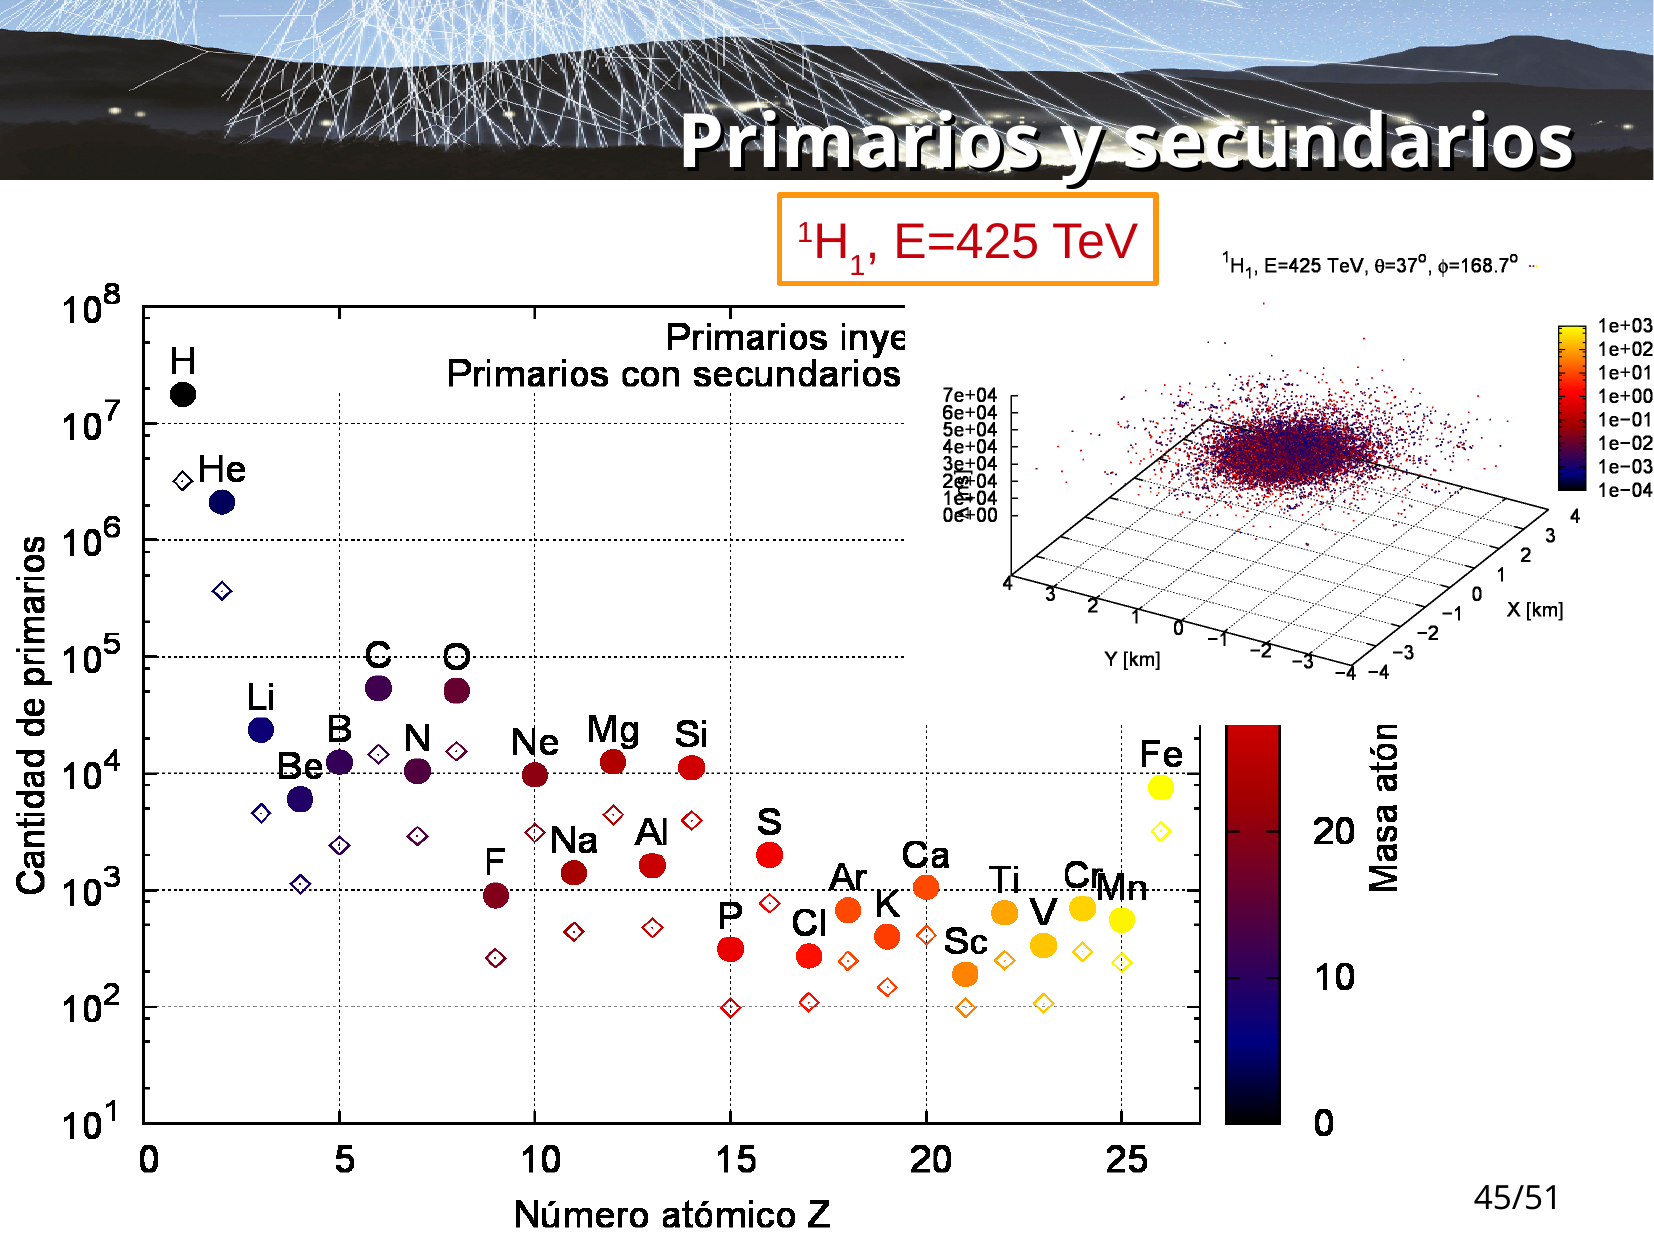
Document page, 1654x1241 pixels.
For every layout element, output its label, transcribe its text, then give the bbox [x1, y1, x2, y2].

title Primarios y secundarios [86, 49, 1575, 226]
picture [0, 0, 1654, 180]
text_box 1H1, E=425 TeV [779, 194, 1157, 284]
picture [0, 200, 1654, 1241]
